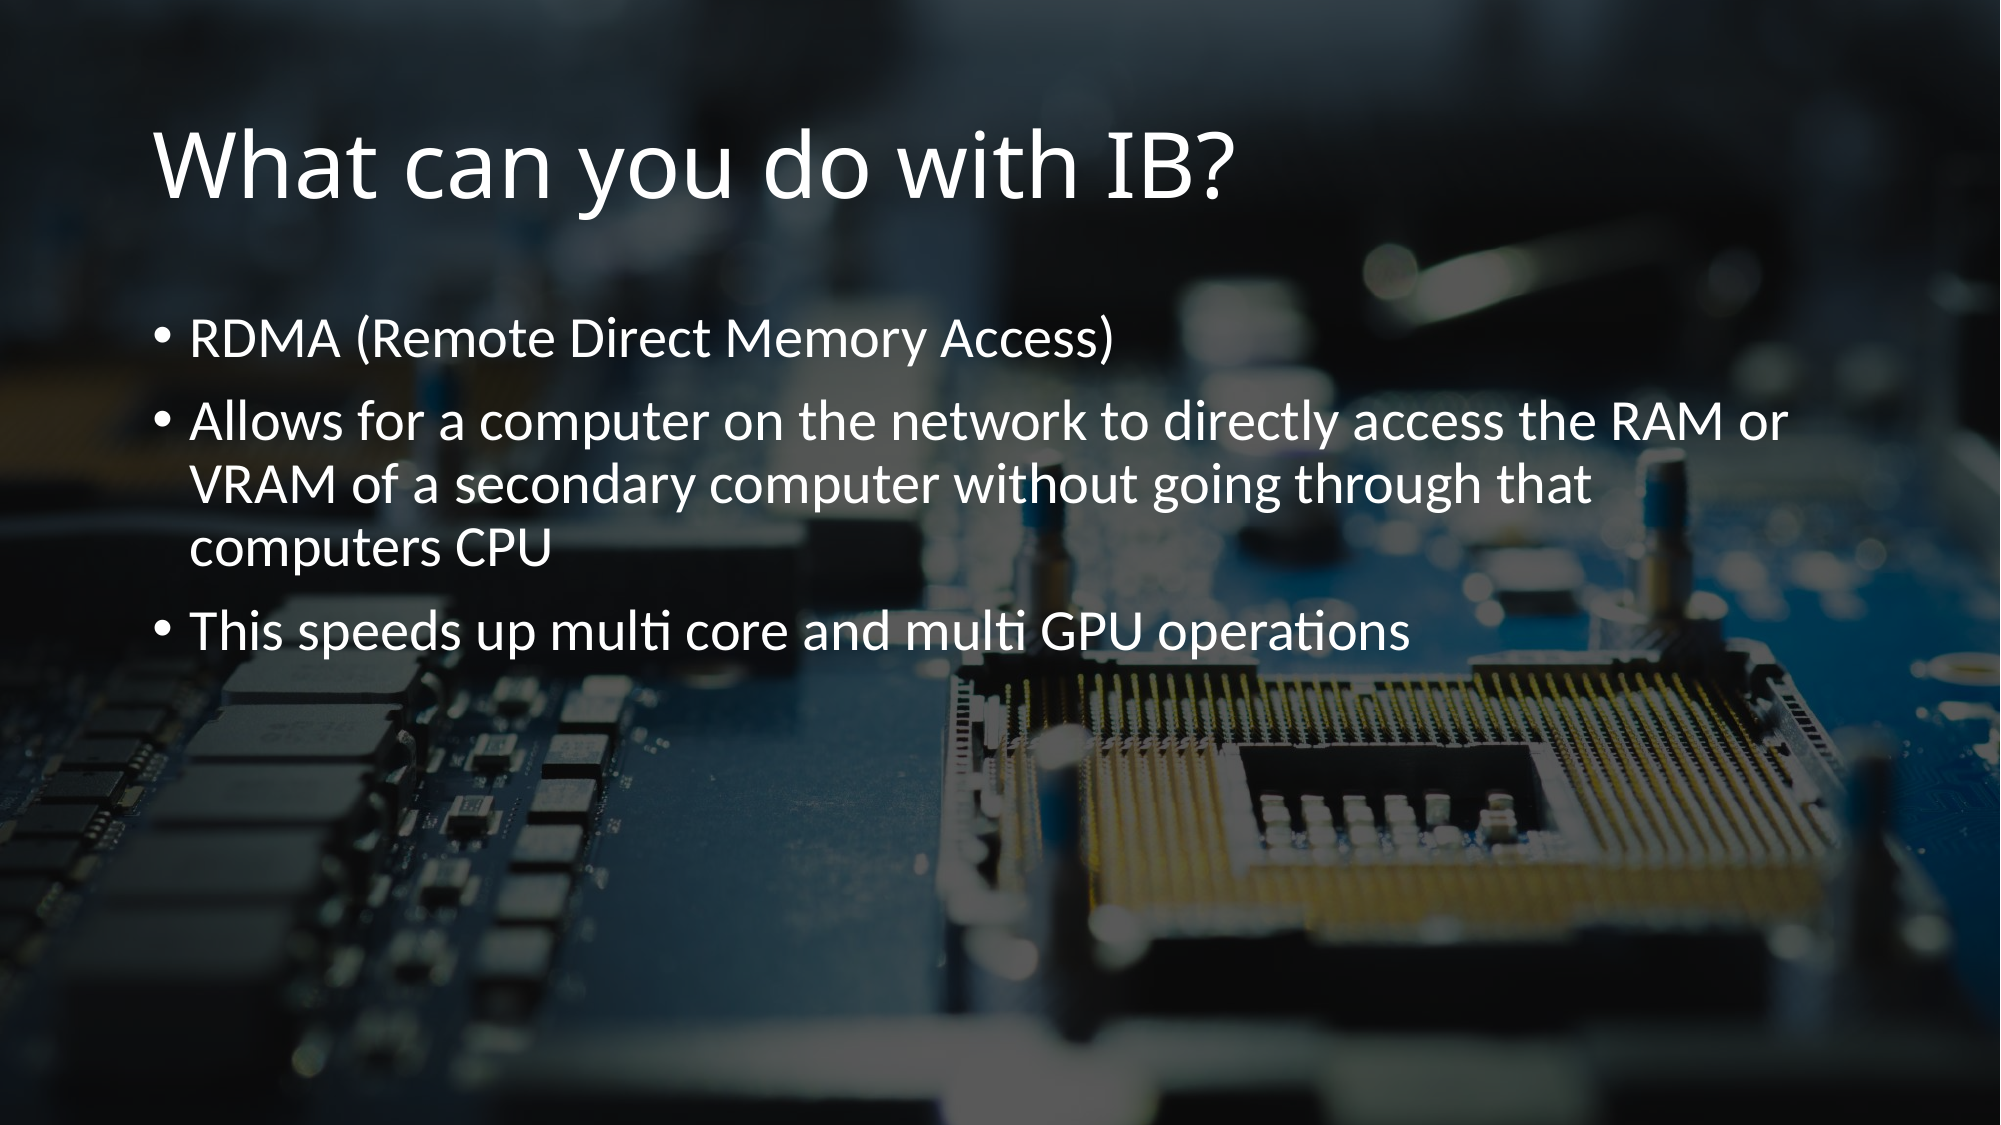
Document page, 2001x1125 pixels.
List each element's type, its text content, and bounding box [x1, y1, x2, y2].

title What can you do with IB? [137, 59, 1863, 278]
picture [0, 0, 2000, 1125]
list RDMA (Remote Direct Memory Access) Allows for a computer on the network to directly access the RAM or VRAM of a secondary computer without going through that computers CPU This speeds up multi core and multi GPU operations [137, 299, 1863, 1014]
